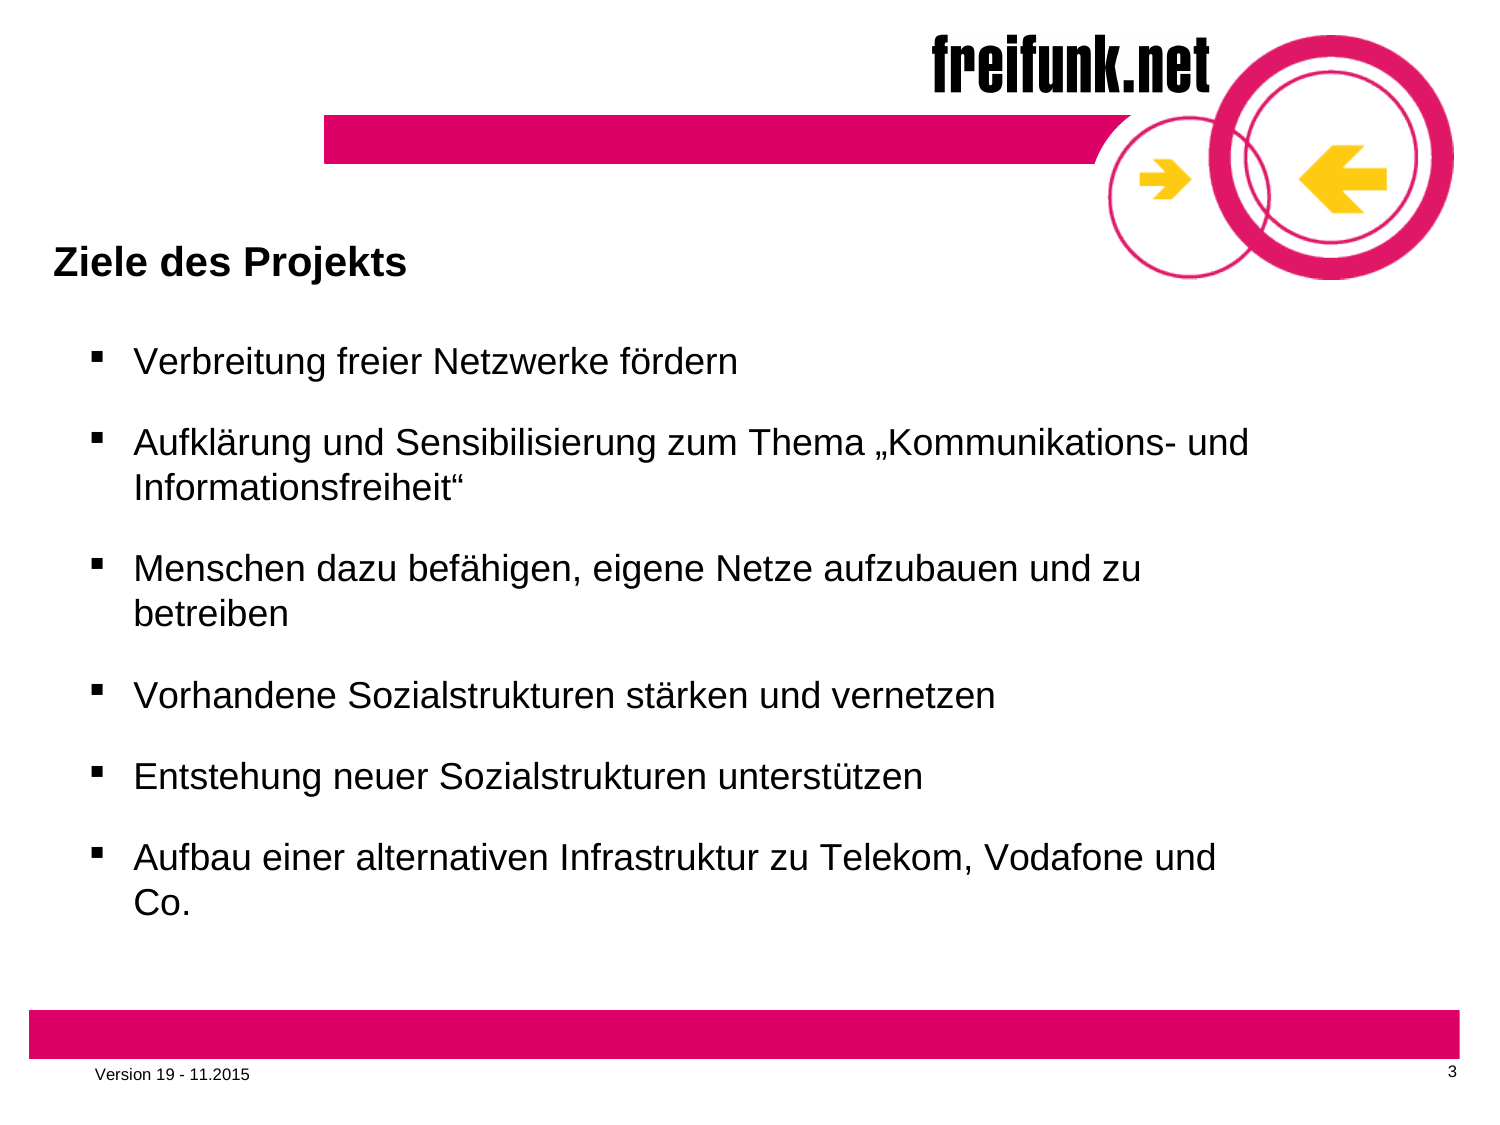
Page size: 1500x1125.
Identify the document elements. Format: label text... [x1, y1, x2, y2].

picture [932, 34, 1454, 280]
text_box Verbreitung freier Netzwerke fördern Aufklärung und Sensibilisierung zum Thema „Kommunikations- und Informationsfreiheit“ Menschen dazu befähigen, eigene Netze aufzubauen und zu betreiben Vorhandene Sozialstrukturen stärken und vernetzen Entstehung neuer Sozialstrukturen unterstützen Aufbau einer alternativen Infrastruktur zu Telekom, Vodafone und Co. [59, 337, 1288, 976]
text_box Ziele des Projekts [53, 235, 1046, 396]
